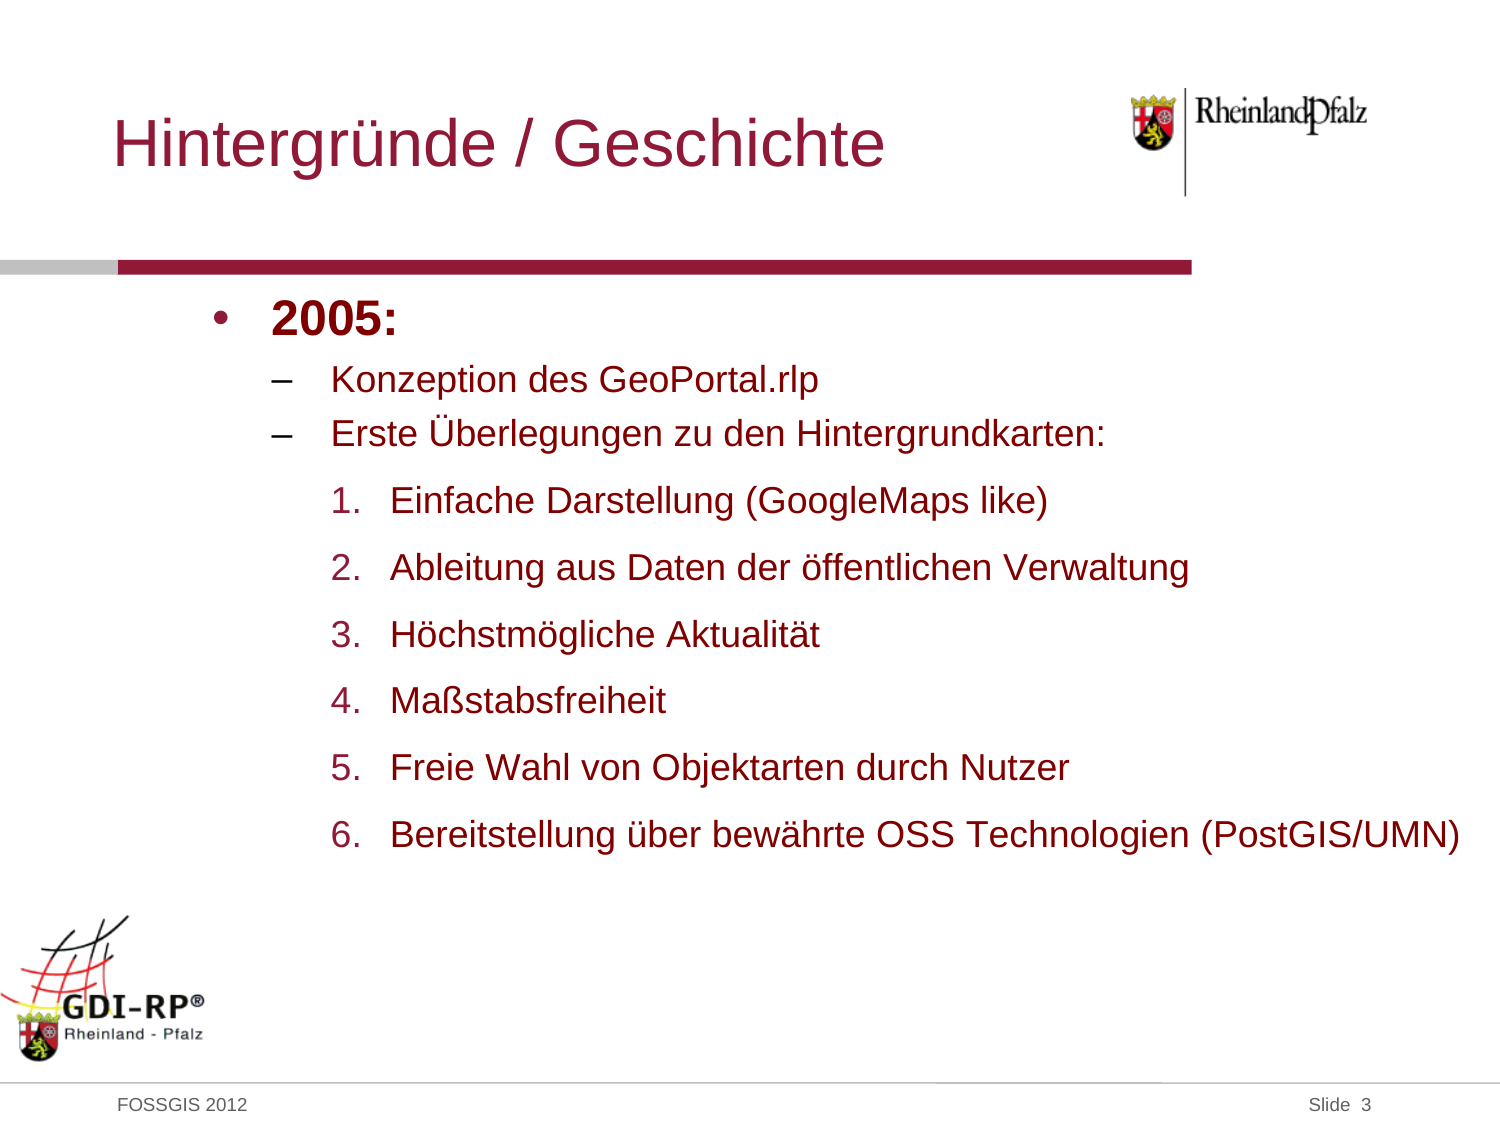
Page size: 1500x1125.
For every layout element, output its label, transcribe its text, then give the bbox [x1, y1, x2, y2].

list 2005: Konzeption des GeoPortal.rlp Erste Überlegungen zu den Hintergrundkarten: Einfache Darstellung (GoogleMaps like) Ableitung aus Daten der öffentlichen Verwaltung Höchstmögliche Aktualität Maßstabsfreiheit Freie Wahl von Objektarten durch Nutzer Bereitstellung über bewährte OSS Technologien (PostGIS/UMN) [212, 295, 1477, 1125]
title Hintergründe / Geschichte [112, 63, 1071, 224]
picture [0, 915, 207, 1063]
picture [1131, 88, 1447, 198]
